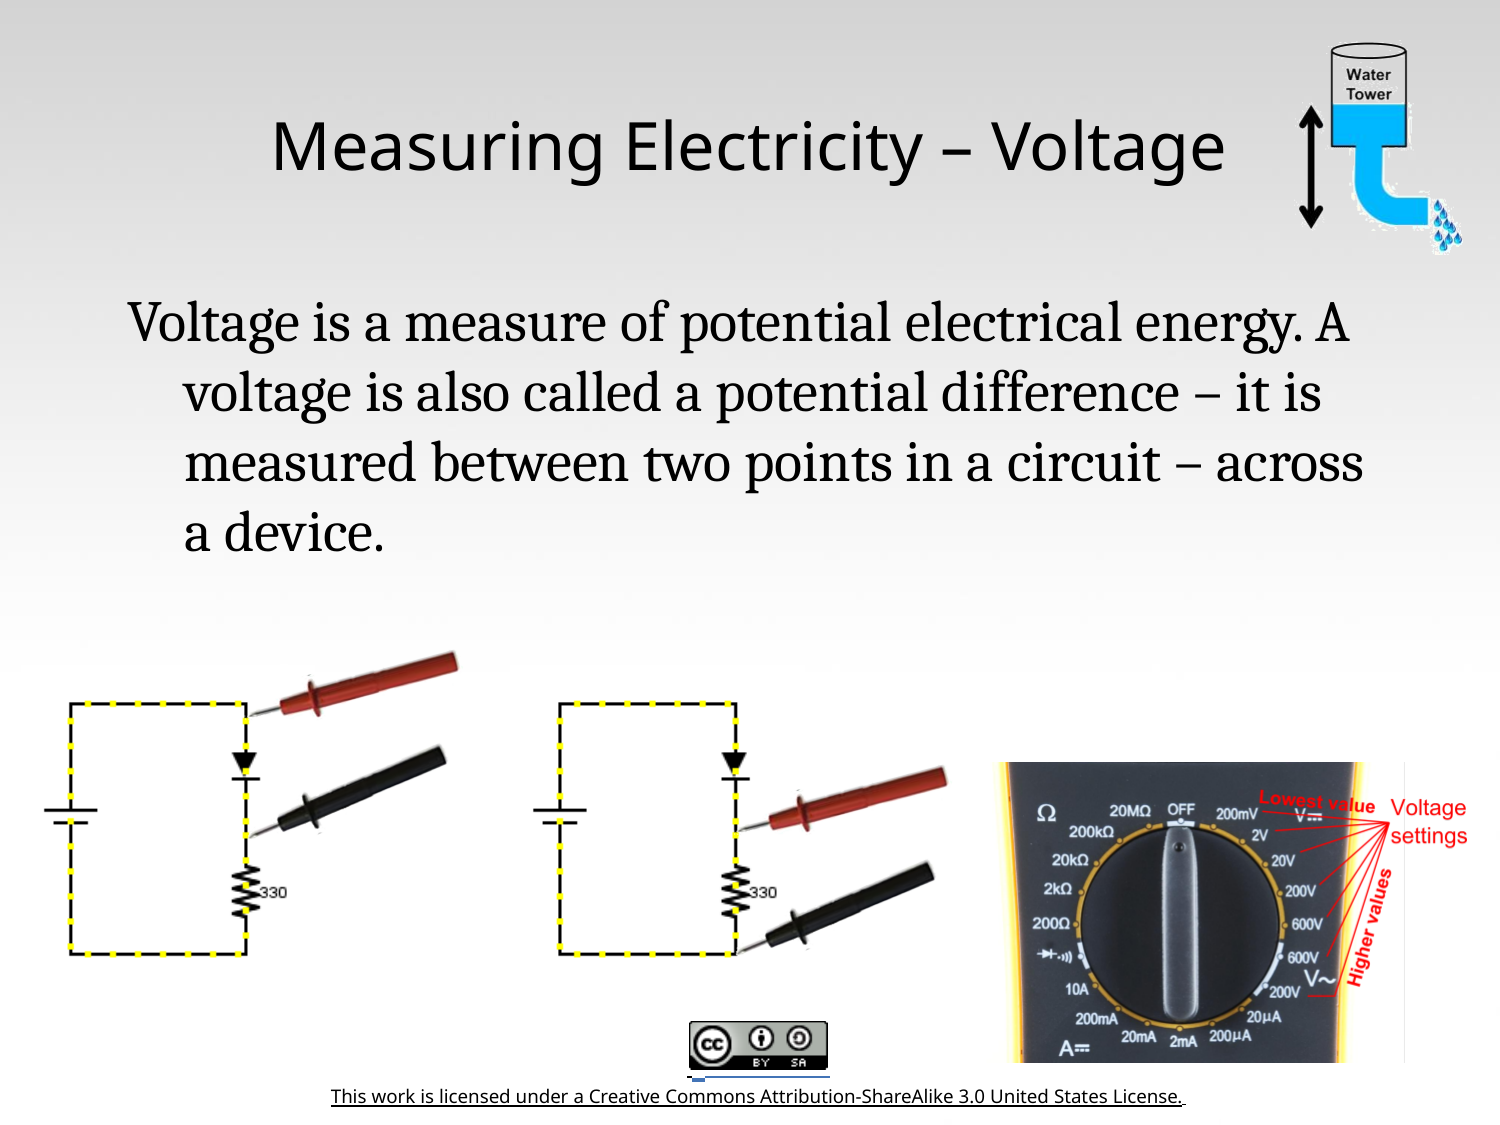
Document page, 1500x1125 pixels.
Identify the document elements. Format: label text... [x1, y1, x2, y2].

title Measuring Electricity – Voltage [112, 50, 1285, 238]
list Voltage is a measure of potential electrical energy. A voltage is also called a potential difference – it is measured between two points in a circuit – across a device. [112, 275, 1388, 1000]
picture [0, 0, 1500, 1125]
